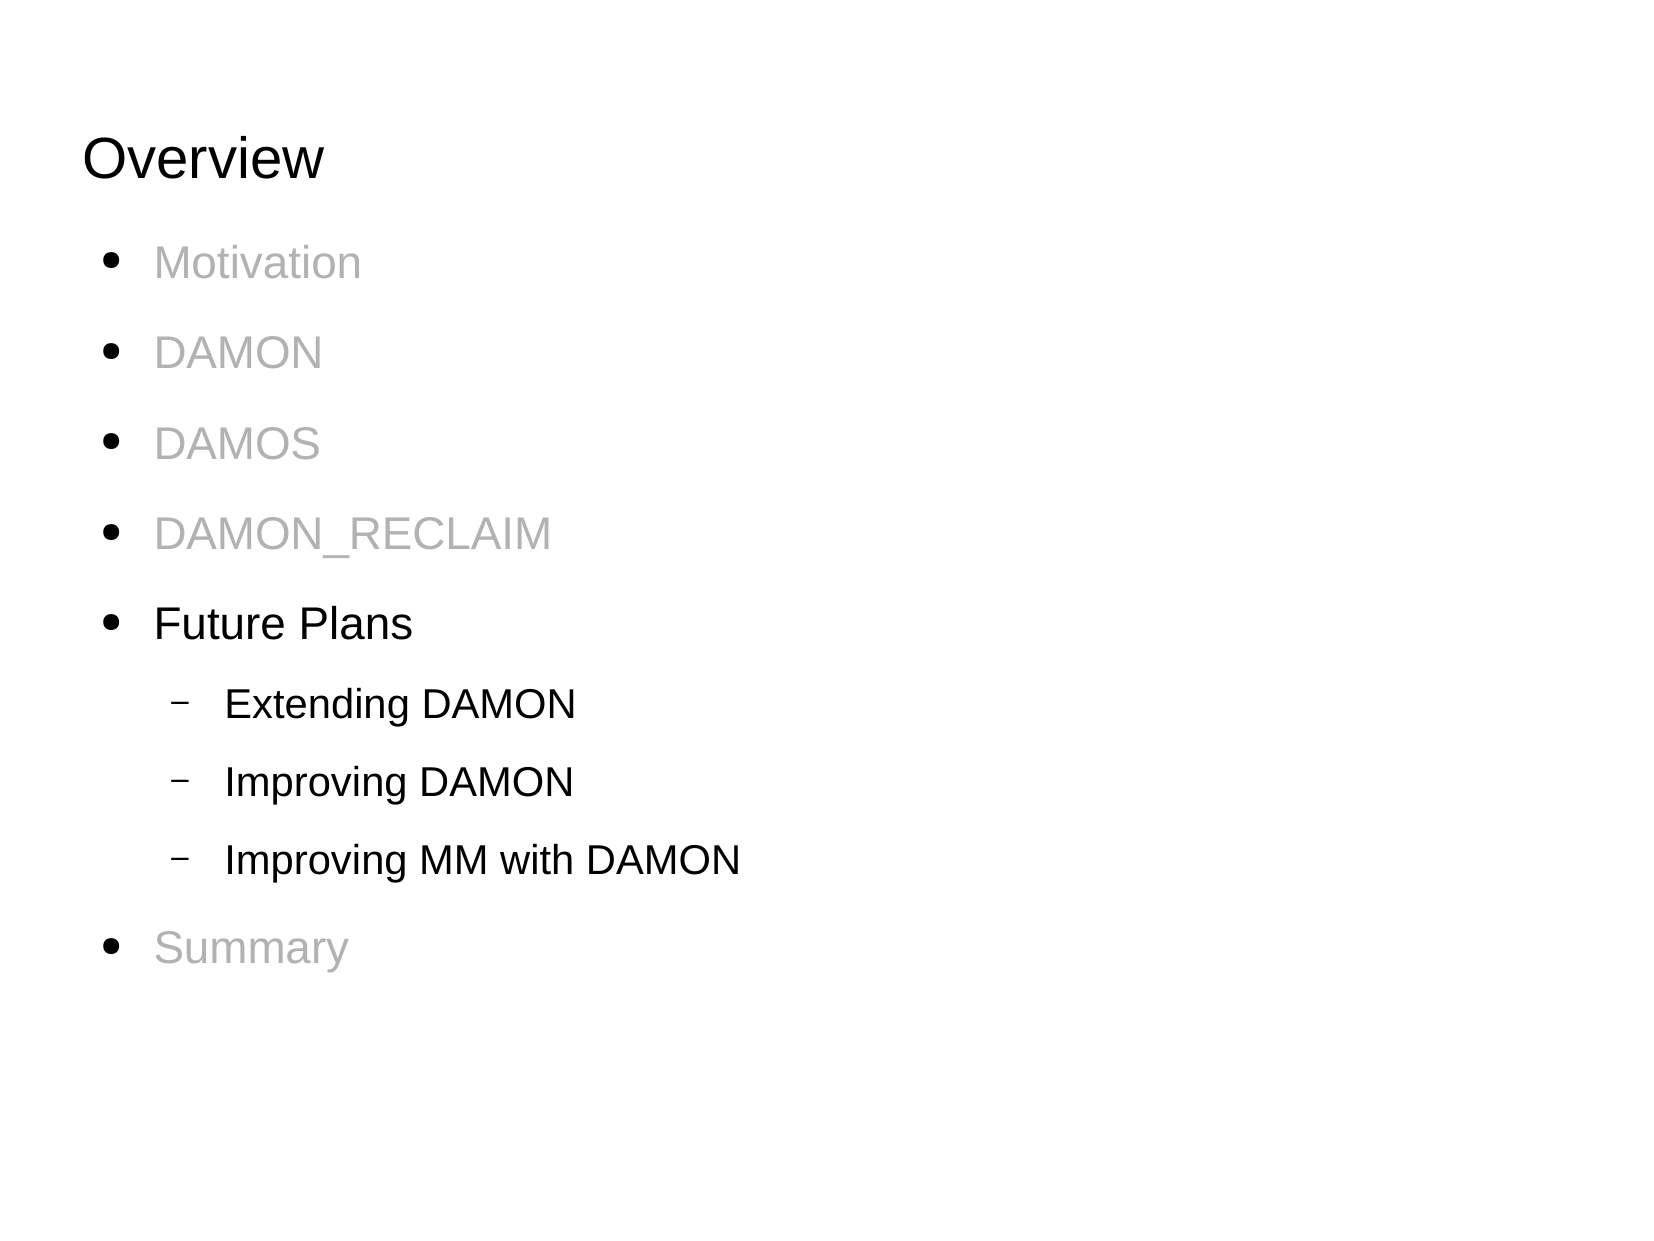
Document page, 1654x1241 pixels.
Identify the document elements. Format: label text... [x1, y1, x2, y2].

title Overview [82, 108, 1571, 210]
list Motivation DAMON DAMOS DAMON_RECLAIM Future Plans Extending DAMON Improving DAMON Improving MM with DAMON Summary [82, 236, 1571, 1111]
